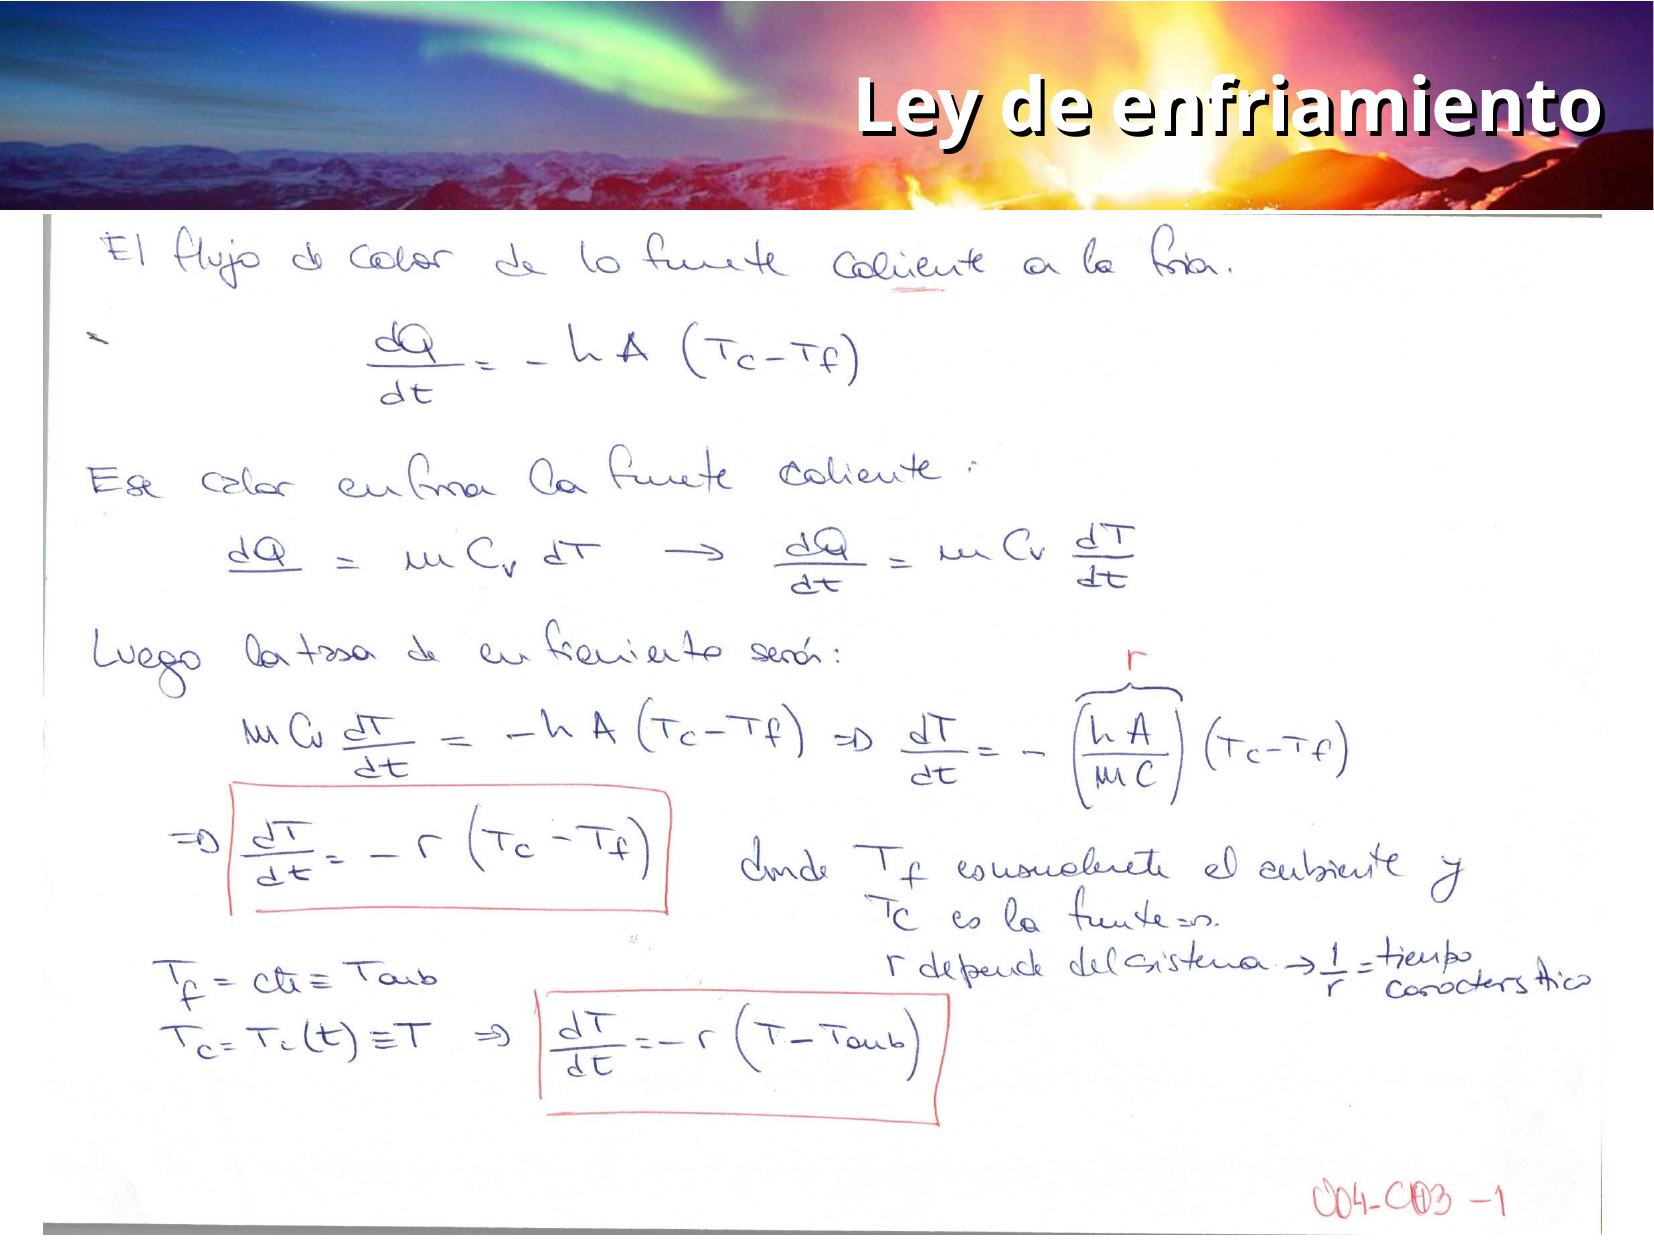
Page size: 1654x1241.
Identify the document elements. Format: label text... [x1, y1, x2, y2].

title Ley de enfriamiento [45, 15, 1606, 191]
picture [43, 214, 1608, 1236]
picture [0, 1, 1654, 210]
